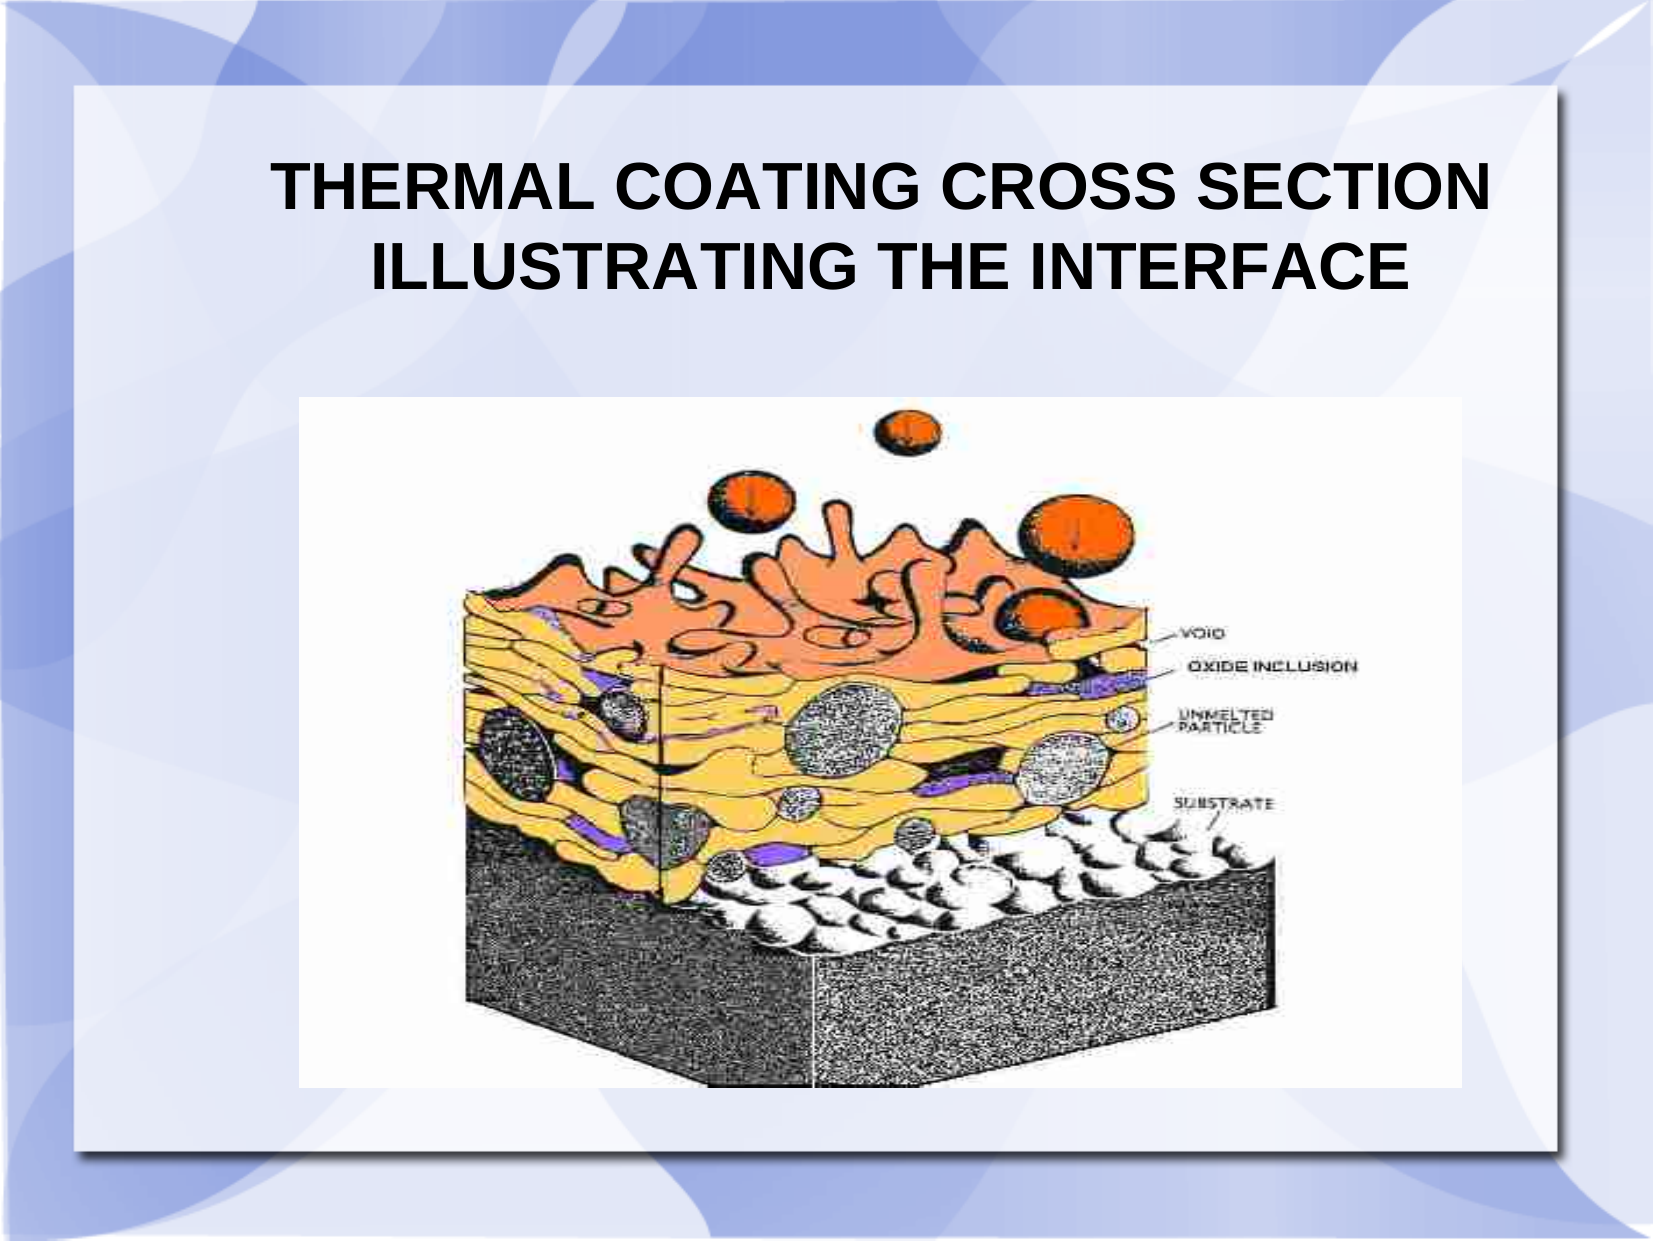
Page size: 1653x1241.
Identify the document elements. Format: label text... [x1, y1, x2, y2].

title THERMAL COATING CROSS SECTION ILLUSTRATING THE INTERFACE [224, 37, 1540, 413]
picture [0, 0, 1653, 1241]
